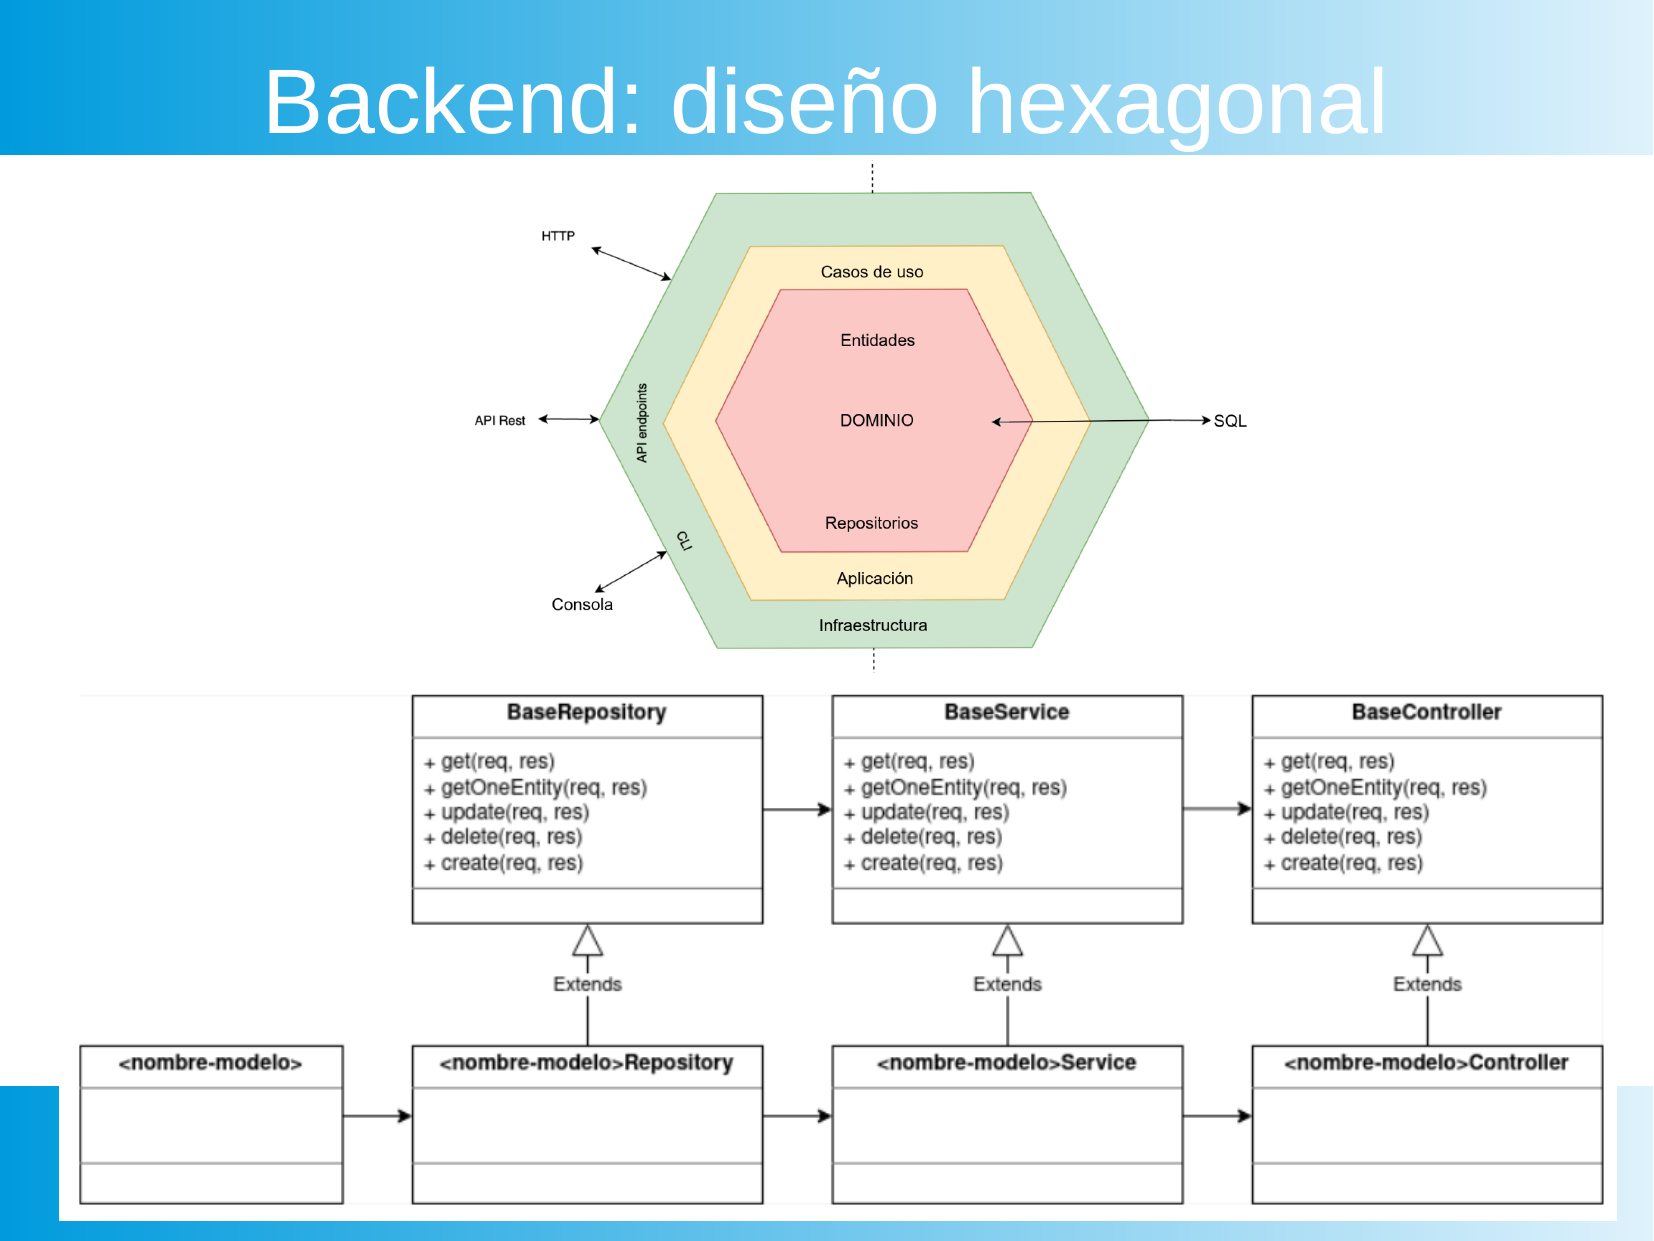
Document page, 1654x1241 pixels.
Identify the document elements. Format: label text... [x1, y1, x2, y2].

title Backend: diseño hexagonal [82, 49, 1571, 155]
picture [59, 159, 1617, 1241]
